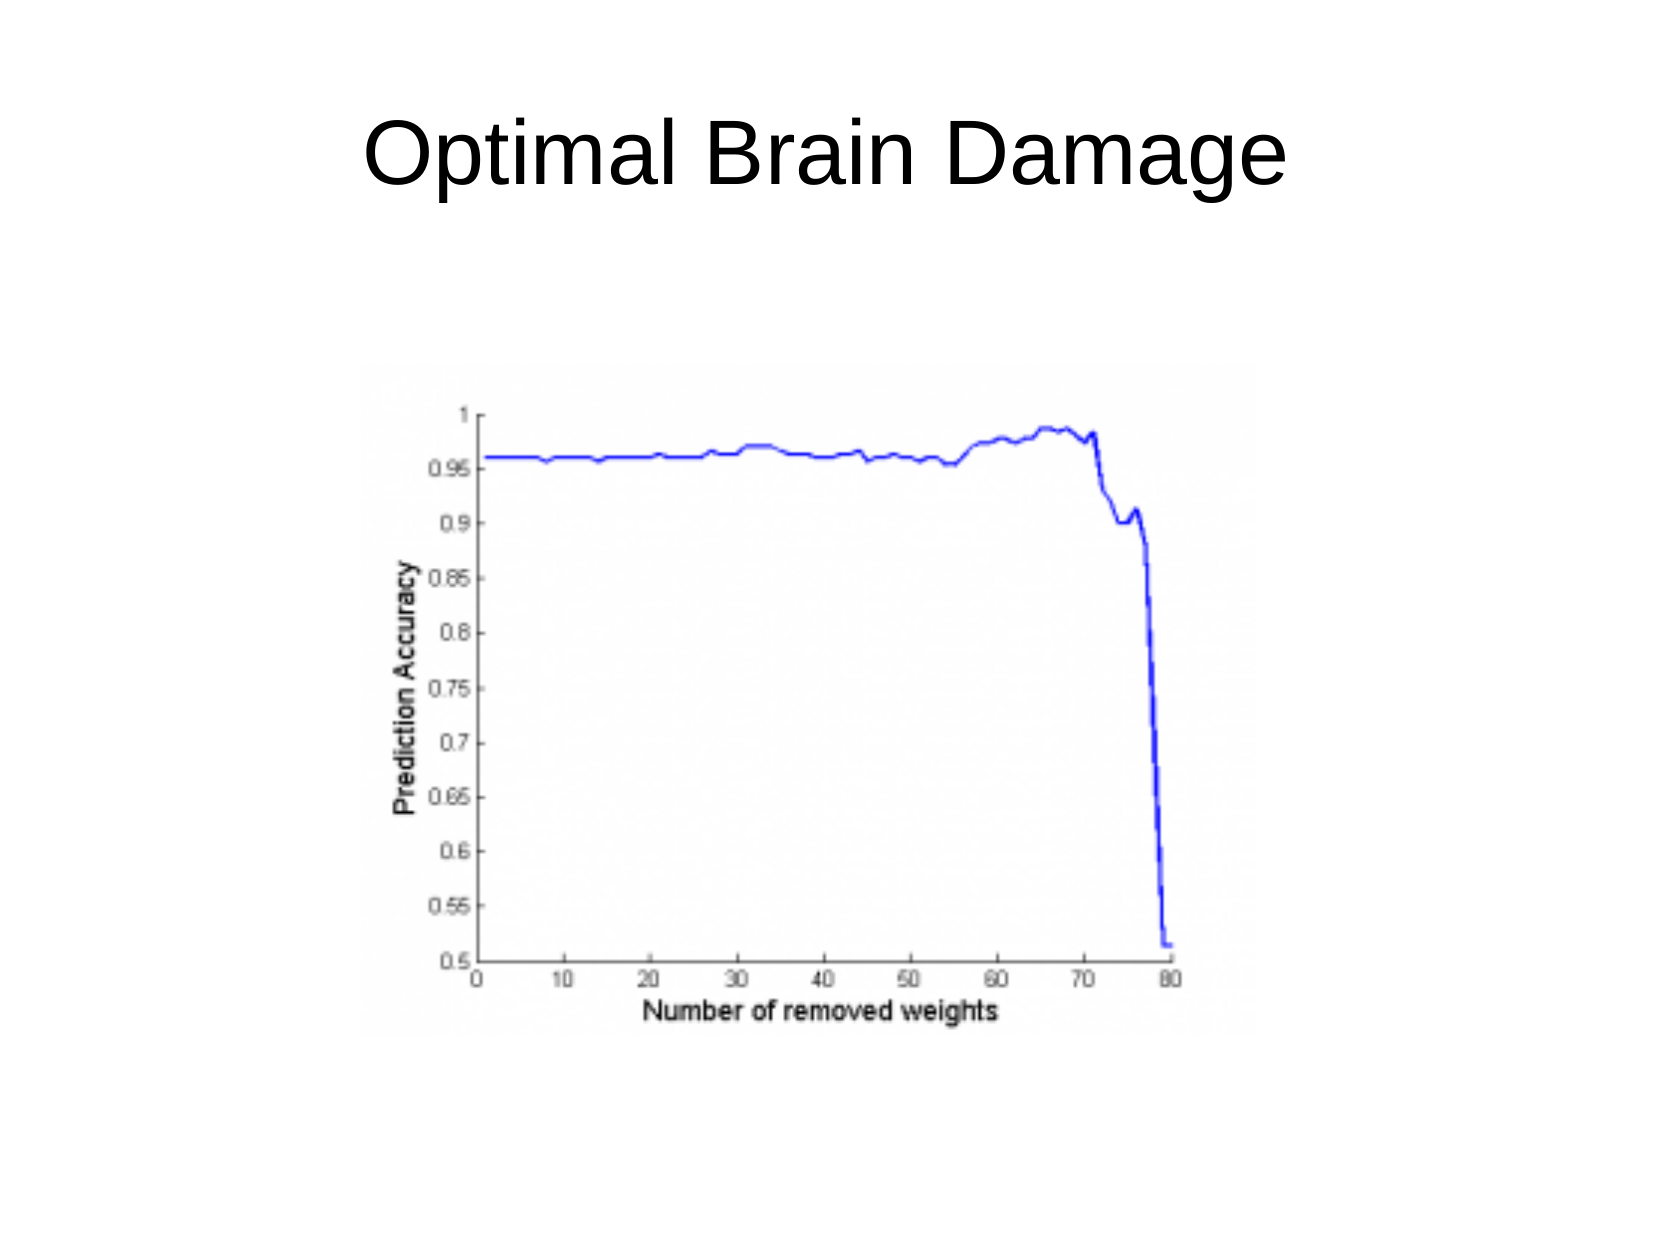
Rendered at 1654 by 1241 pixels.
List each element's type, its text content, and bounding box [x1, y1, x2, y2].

picture [361, 364, 1257, 1036]
title Optimal Brain Damage [82, 49, 1571, 257]
